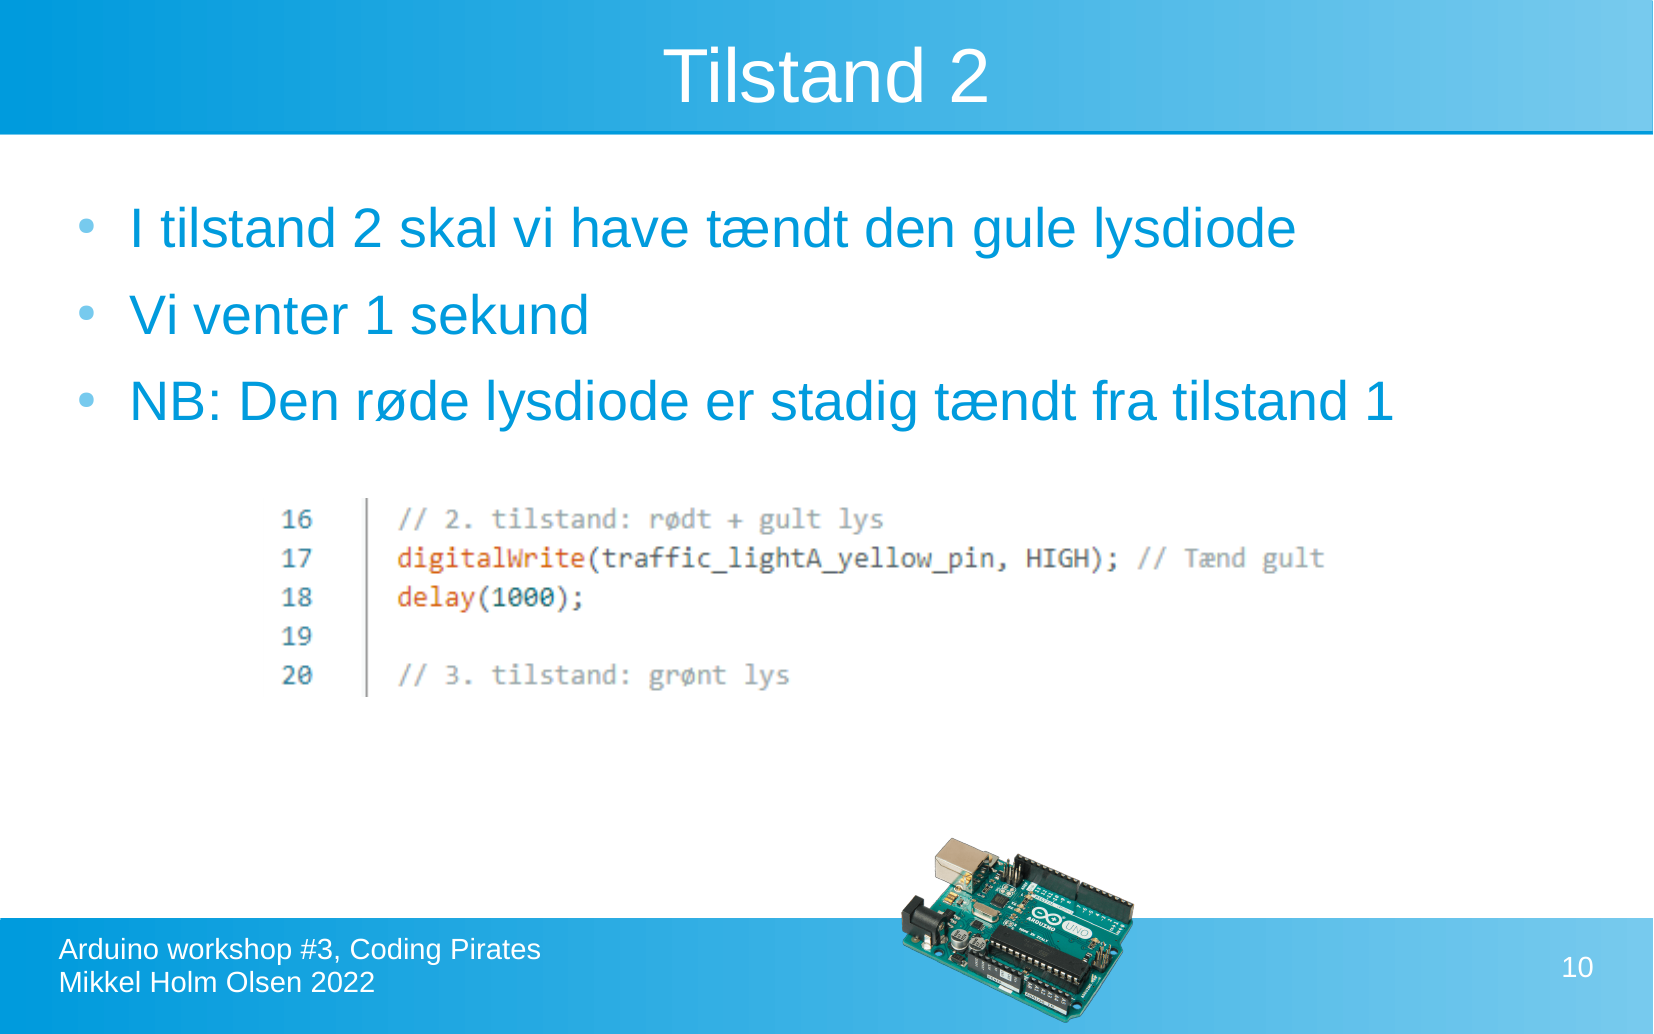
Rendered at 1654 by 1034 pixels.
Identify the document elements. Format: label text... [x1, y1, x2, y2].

picture [900, 854, 1138, 1024]
list I tilstand 2 skal vi have tændt den gule lysdiode Vi venter 1 sekund NB: Den røde lysdiode er stadig tændt fra tilstand 1 [58, 196, 1594, 854]
picture [262, 498, 1406, 697]
title Tilstand 2 [58, 32, 1594, 120]
